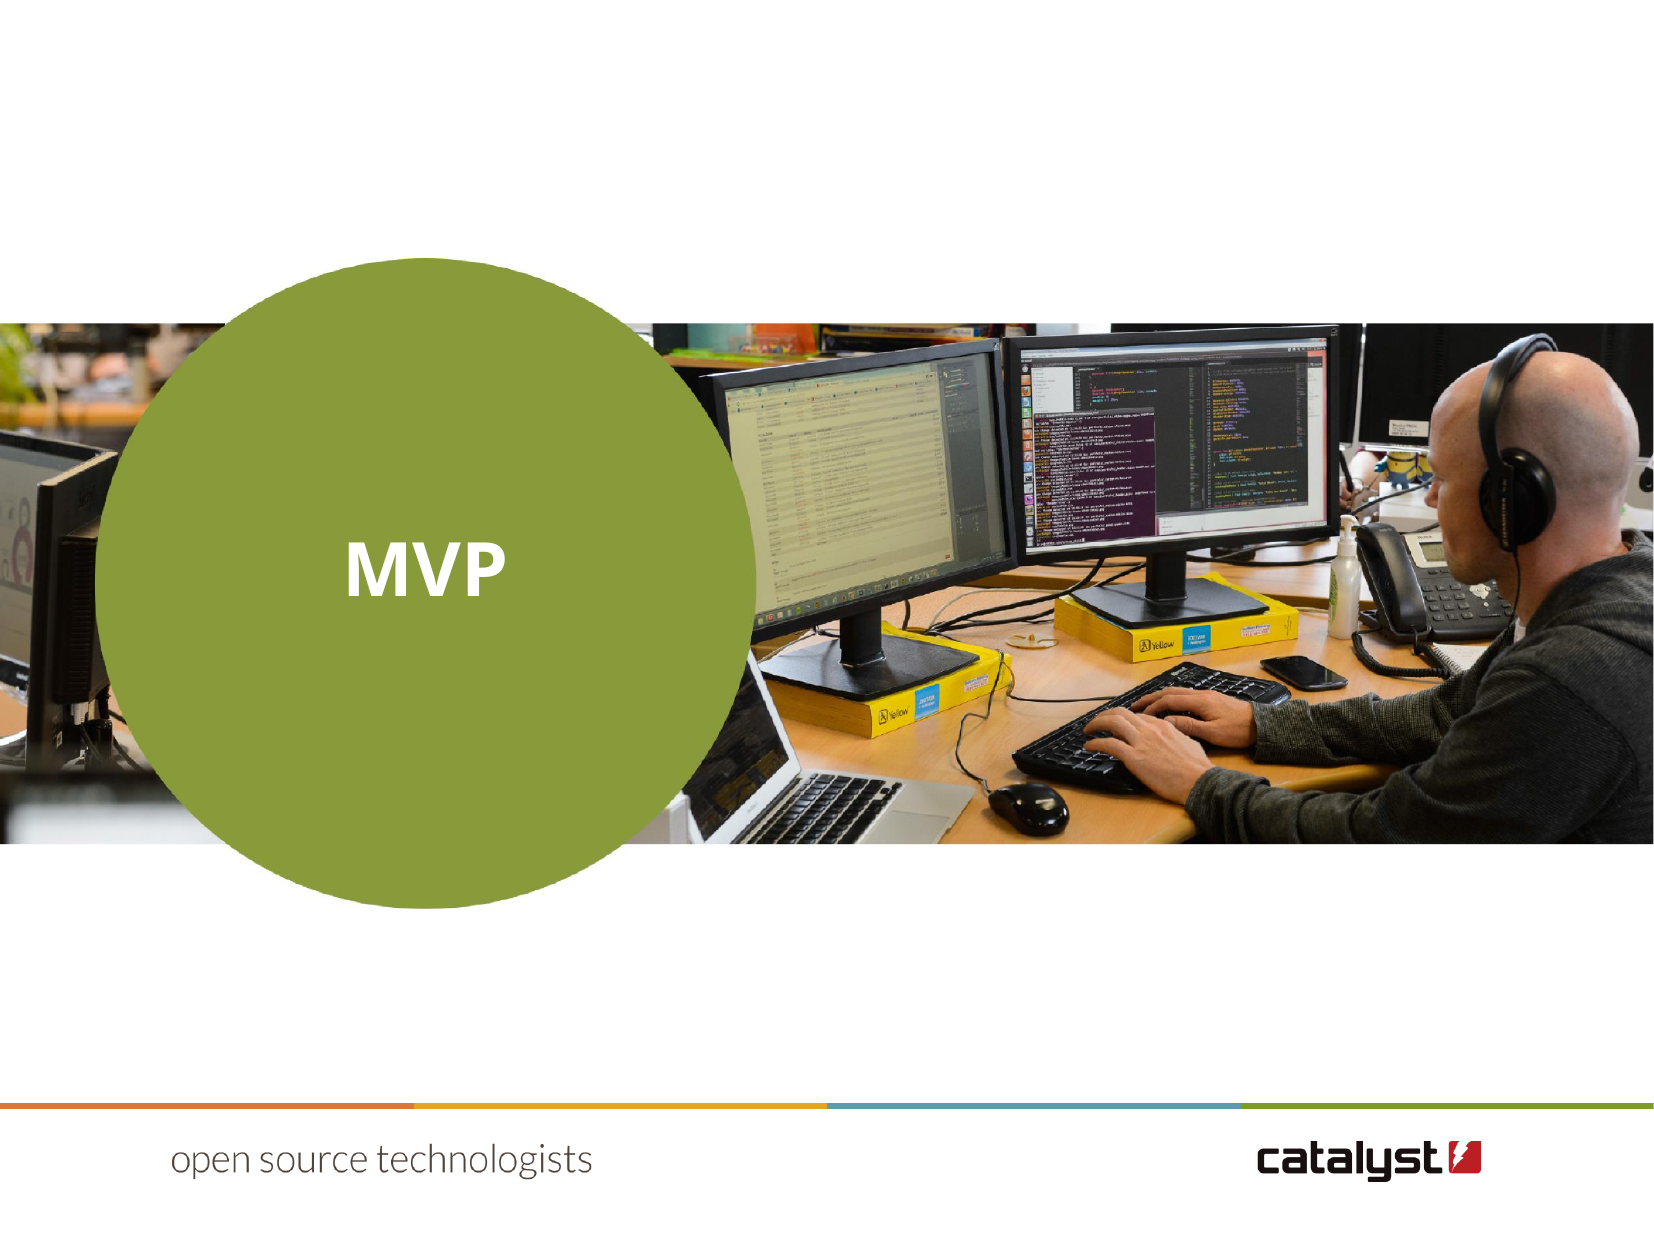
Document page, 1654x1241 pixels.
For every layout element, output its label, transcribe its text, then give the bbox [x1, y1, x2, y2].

picture [0, 1103, 1654, 1182]
picture [0, 258, 1654, 909]
text_box MVP [230, 490, 621, 644]
